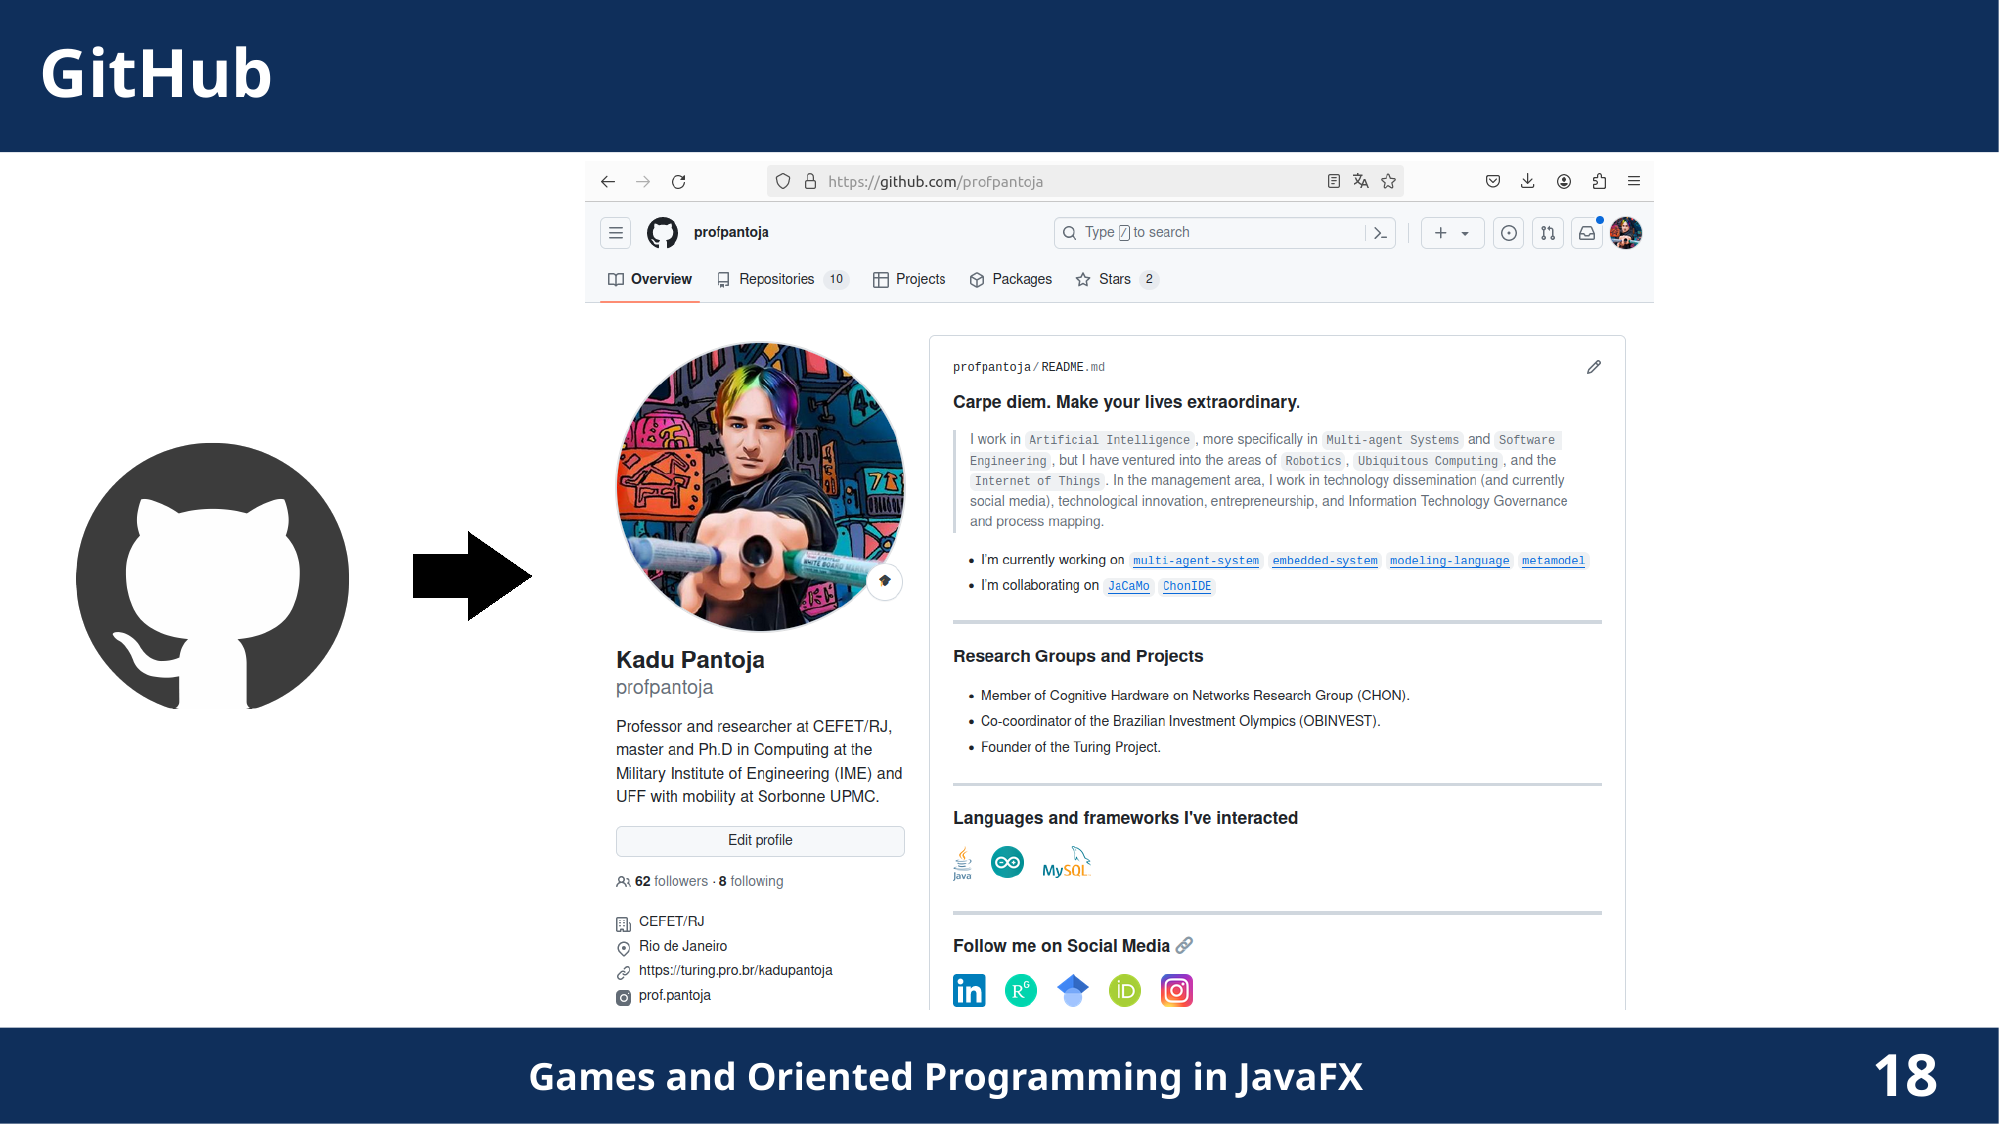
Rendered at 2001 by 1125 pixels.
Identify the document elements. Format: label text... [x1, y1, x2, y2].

picture [76, 442, 350, 709]
text_box GitHub [25, 23, 1999, 119]
text_box [413, 531, 532, 621]
picture [585, 161, 1654, 1010]
